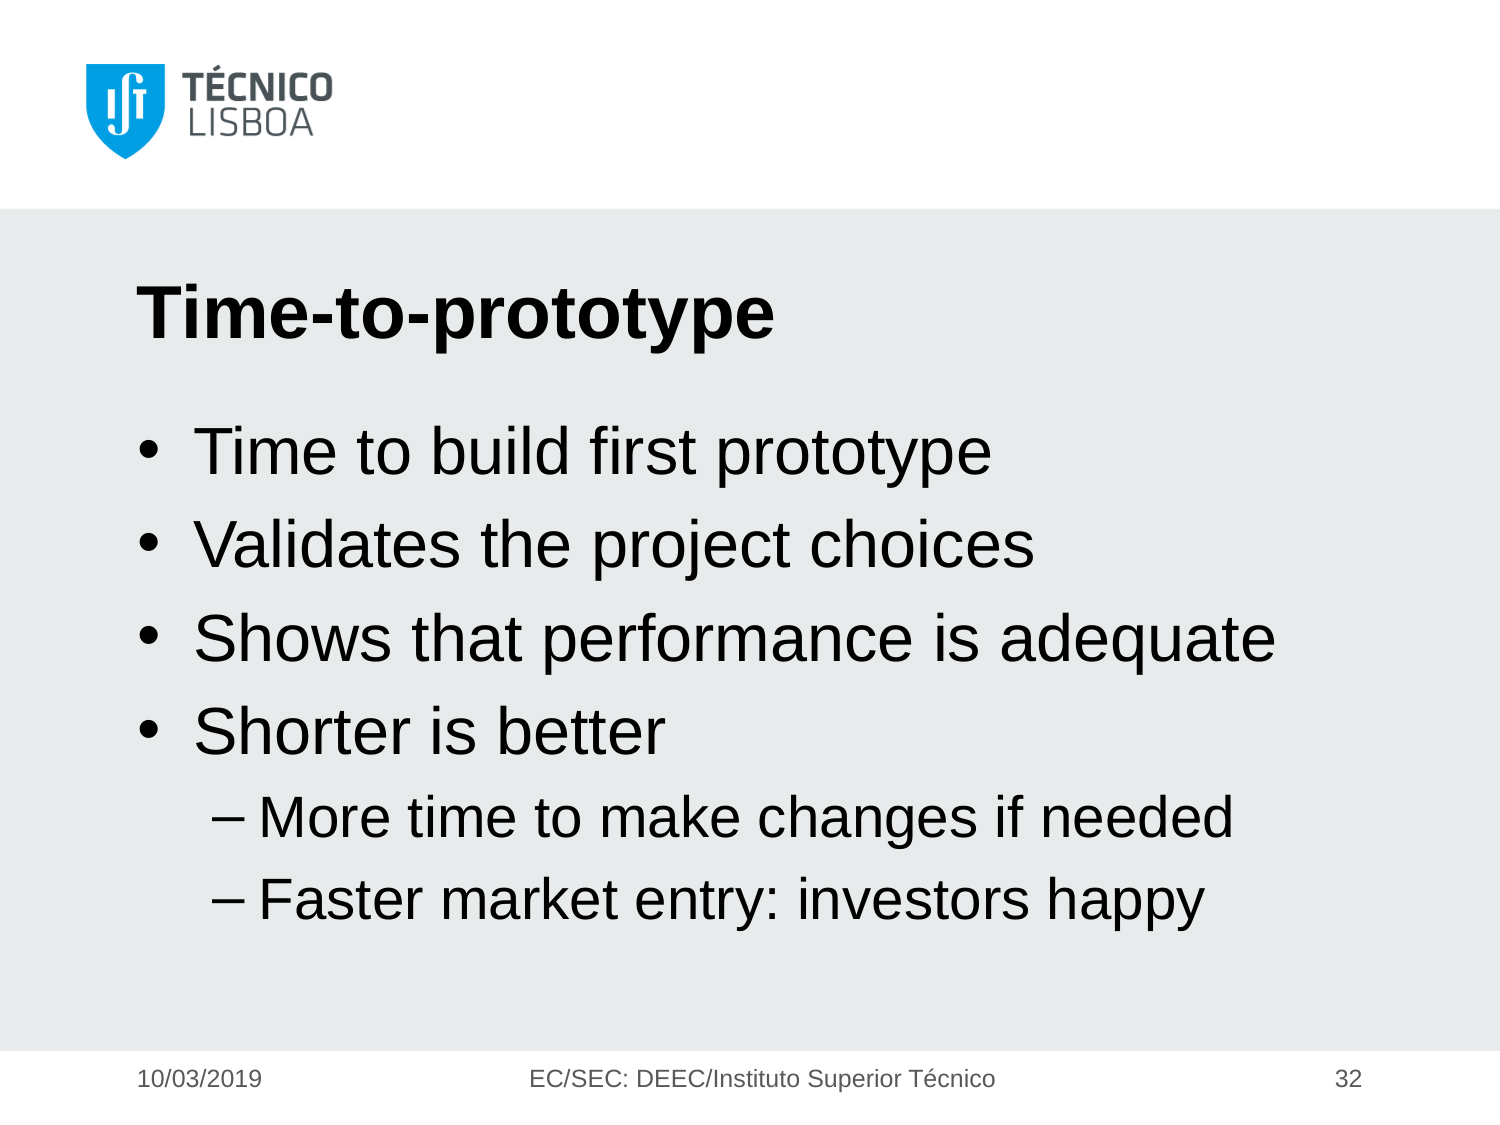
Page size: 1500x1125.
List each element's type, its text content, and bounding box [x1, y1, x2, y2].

list Time to build first prototype Validates the project choices Shows that performance is adequate Shorter is better More time to make changes if needed Faster market entry: investors happy [121, 400, 1378, 1005]
title Time-to-prototype [121, 237, 1378, 381]
slide_number 10/03/2019 [121, 1052, 425, 1103]
picture [0, 0, 1500, 1125]
slide_number <number> [1077, 1052, 1378, 1103]
footer EC/SEC: DEEC/Instituto Superior Técnico [512, 1052, 1021, 1103]
